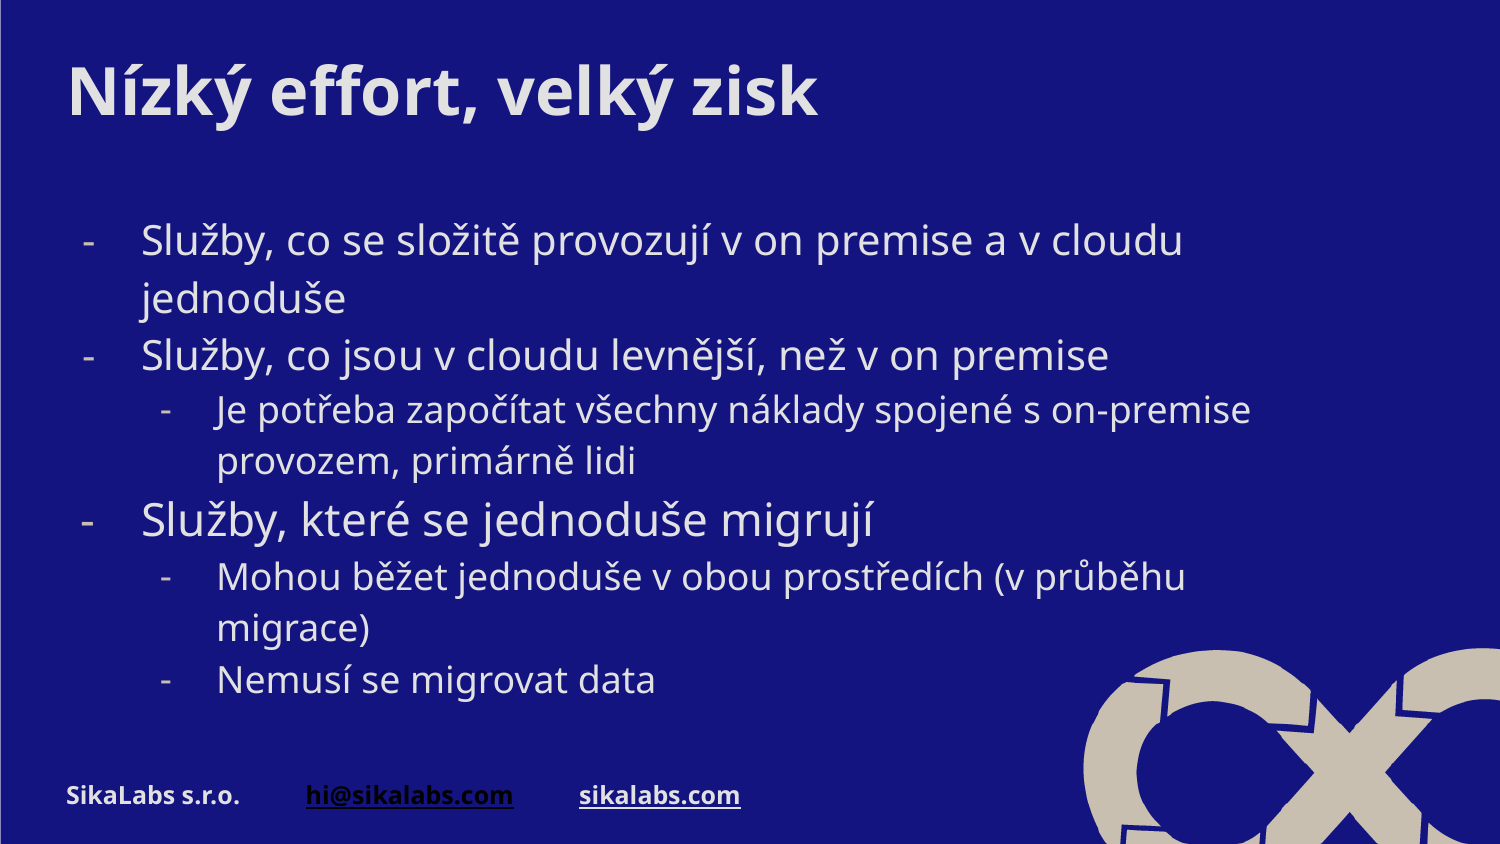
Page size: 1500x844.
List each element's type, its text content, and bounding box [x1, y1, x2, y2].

picture [0, 0, 1500, 844]
title Nízký effort, velký zisk [51, 33, 1449, 128]
list Služby, co se složitě provozují v on premise a v cloudu jednoduše Služby, co jsou v cloudu levnější, než v on premise Je potřeba započítat všechny náklady spojené s on-premise provozem, primárně lidi Služby, které se jednoduše migrují Mohou běžet jednoduše v obou prostředích (v průběhu migrace) Nemusí se migrovat data [51, 191, 1352, 741]
